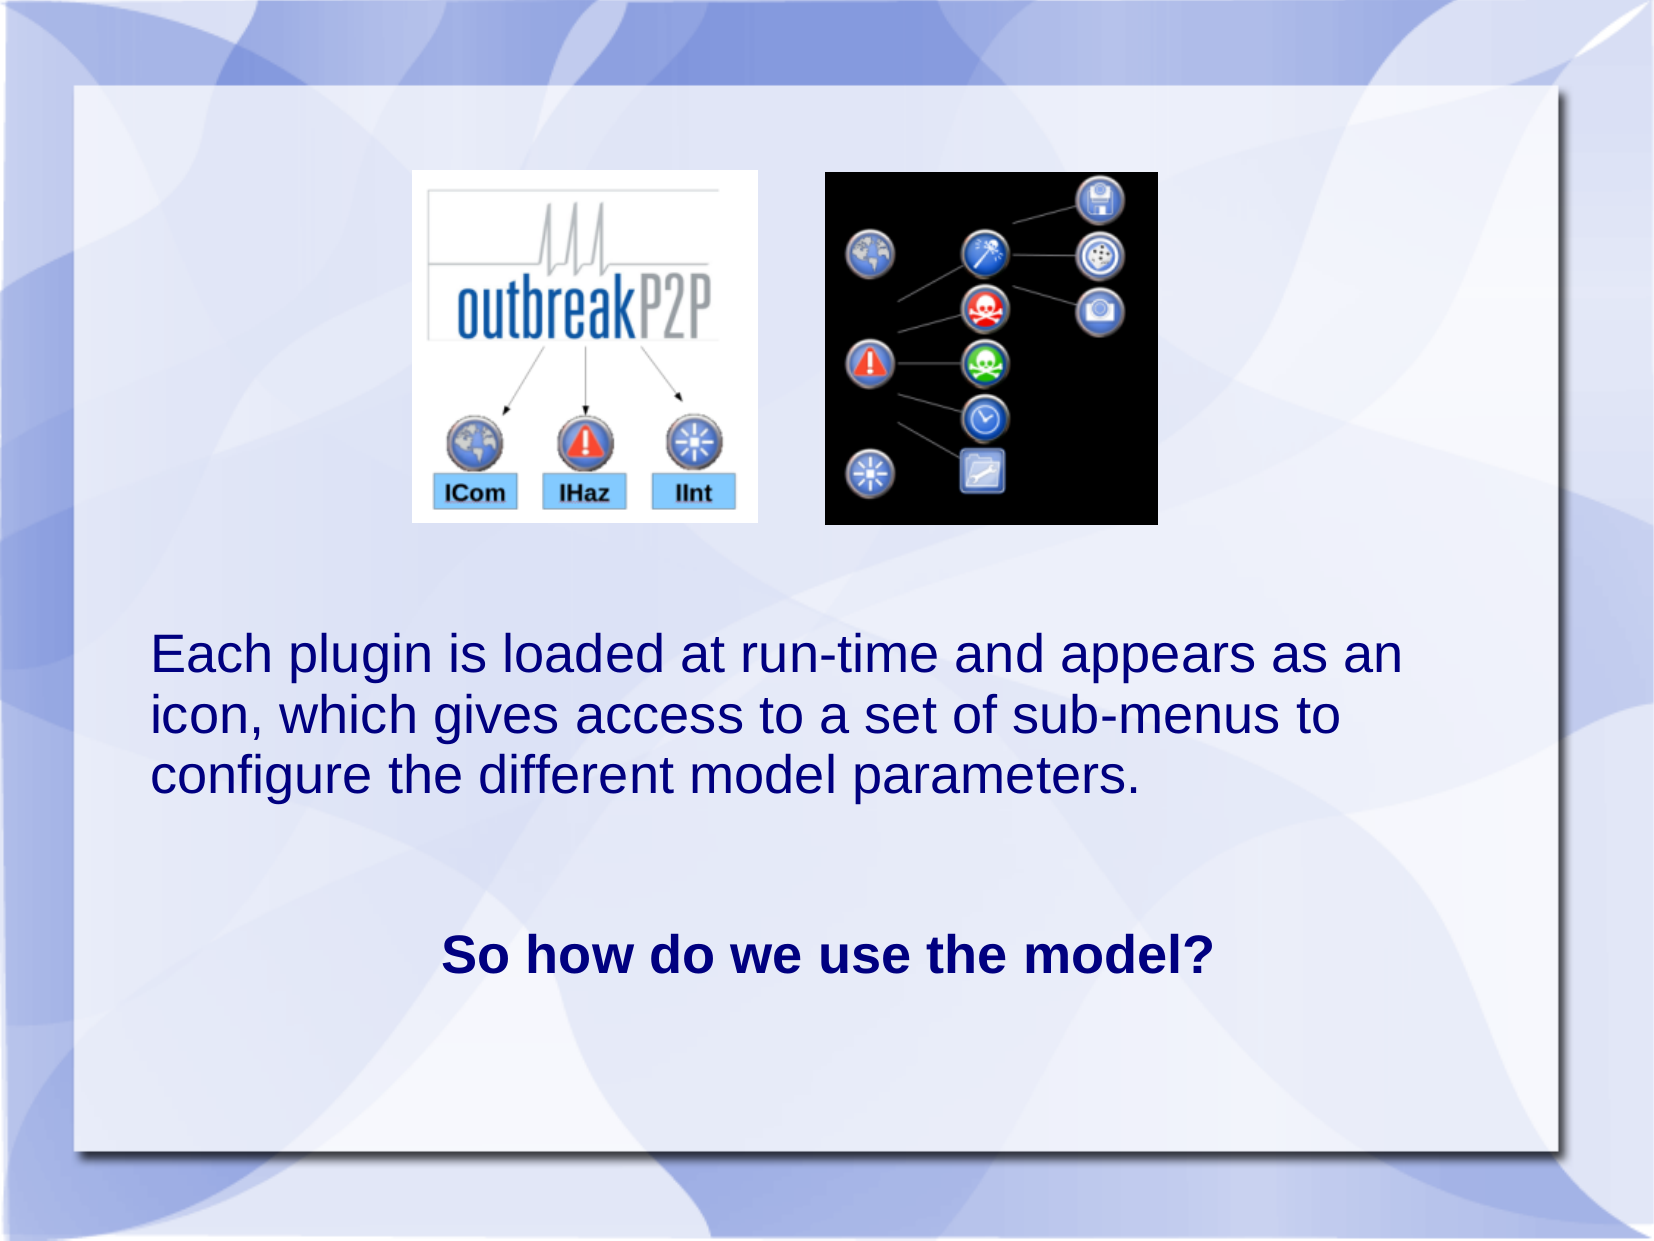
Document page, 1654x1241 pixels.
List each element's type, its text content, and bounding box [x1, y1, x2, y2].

list Each plugin is loaded at run-time and appears as an icon, which gives access to a set of sub-menus to configure the different model parameters. So how do we use the model? [150, 623, 1509, 1061]
picture [0, 0, 1654, 1241]
